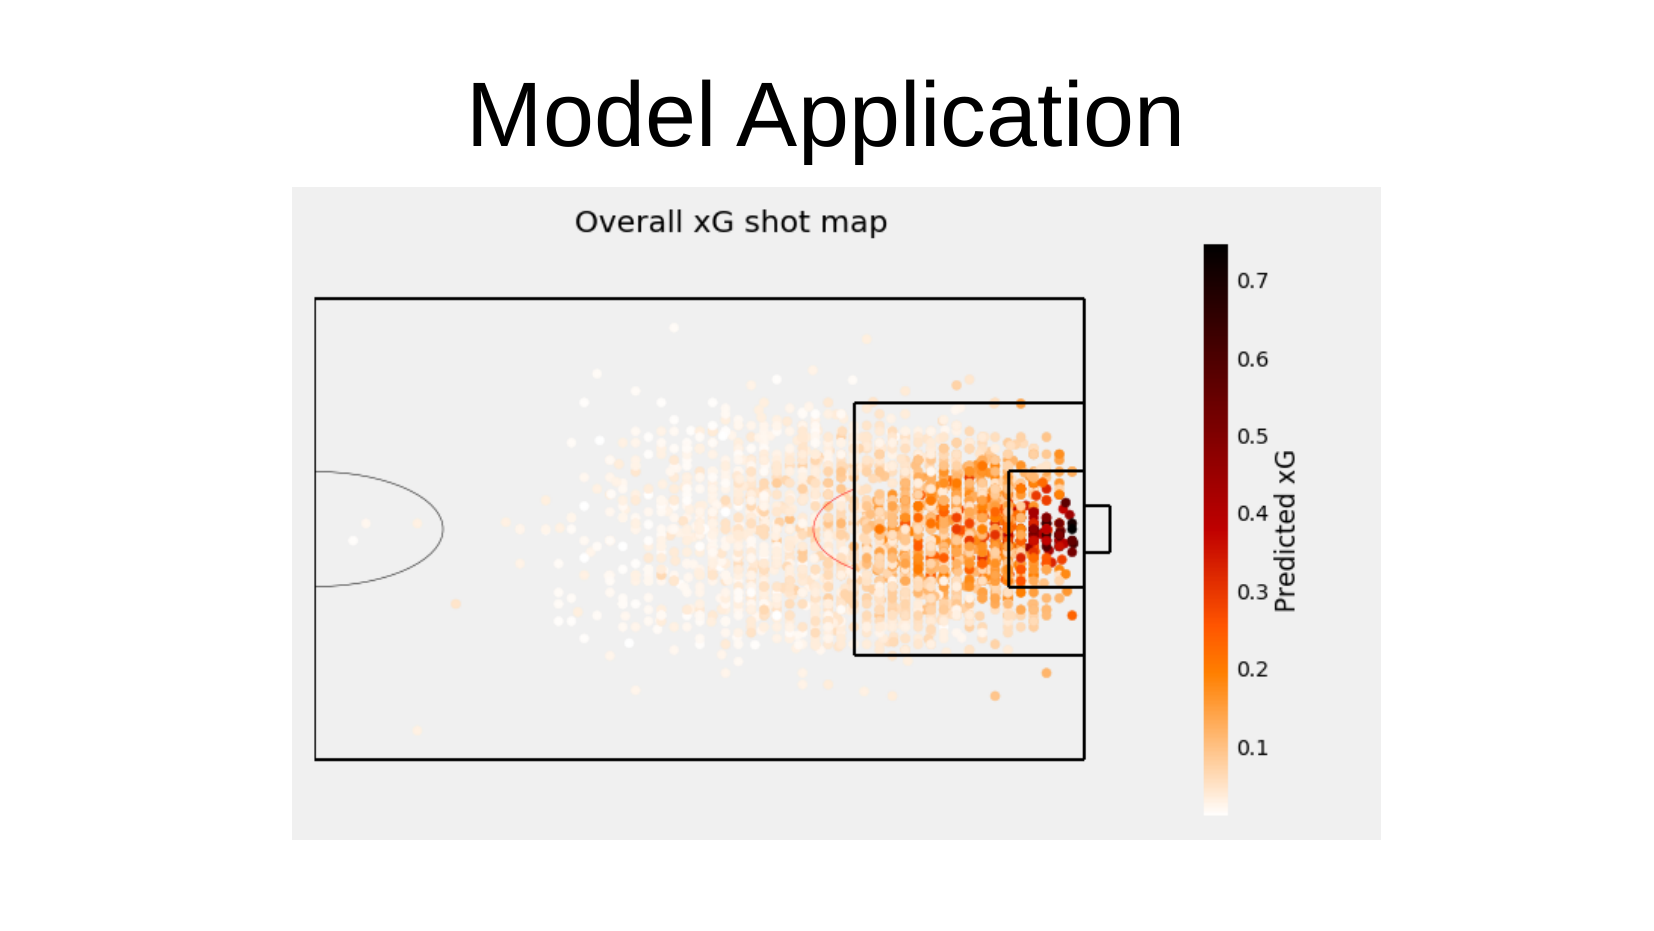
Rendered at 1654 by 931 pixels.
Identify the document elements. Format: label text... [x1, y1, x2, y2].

picture [292, 187, 1381, 841]
title Model Application [82, 37, 1571, 193]
